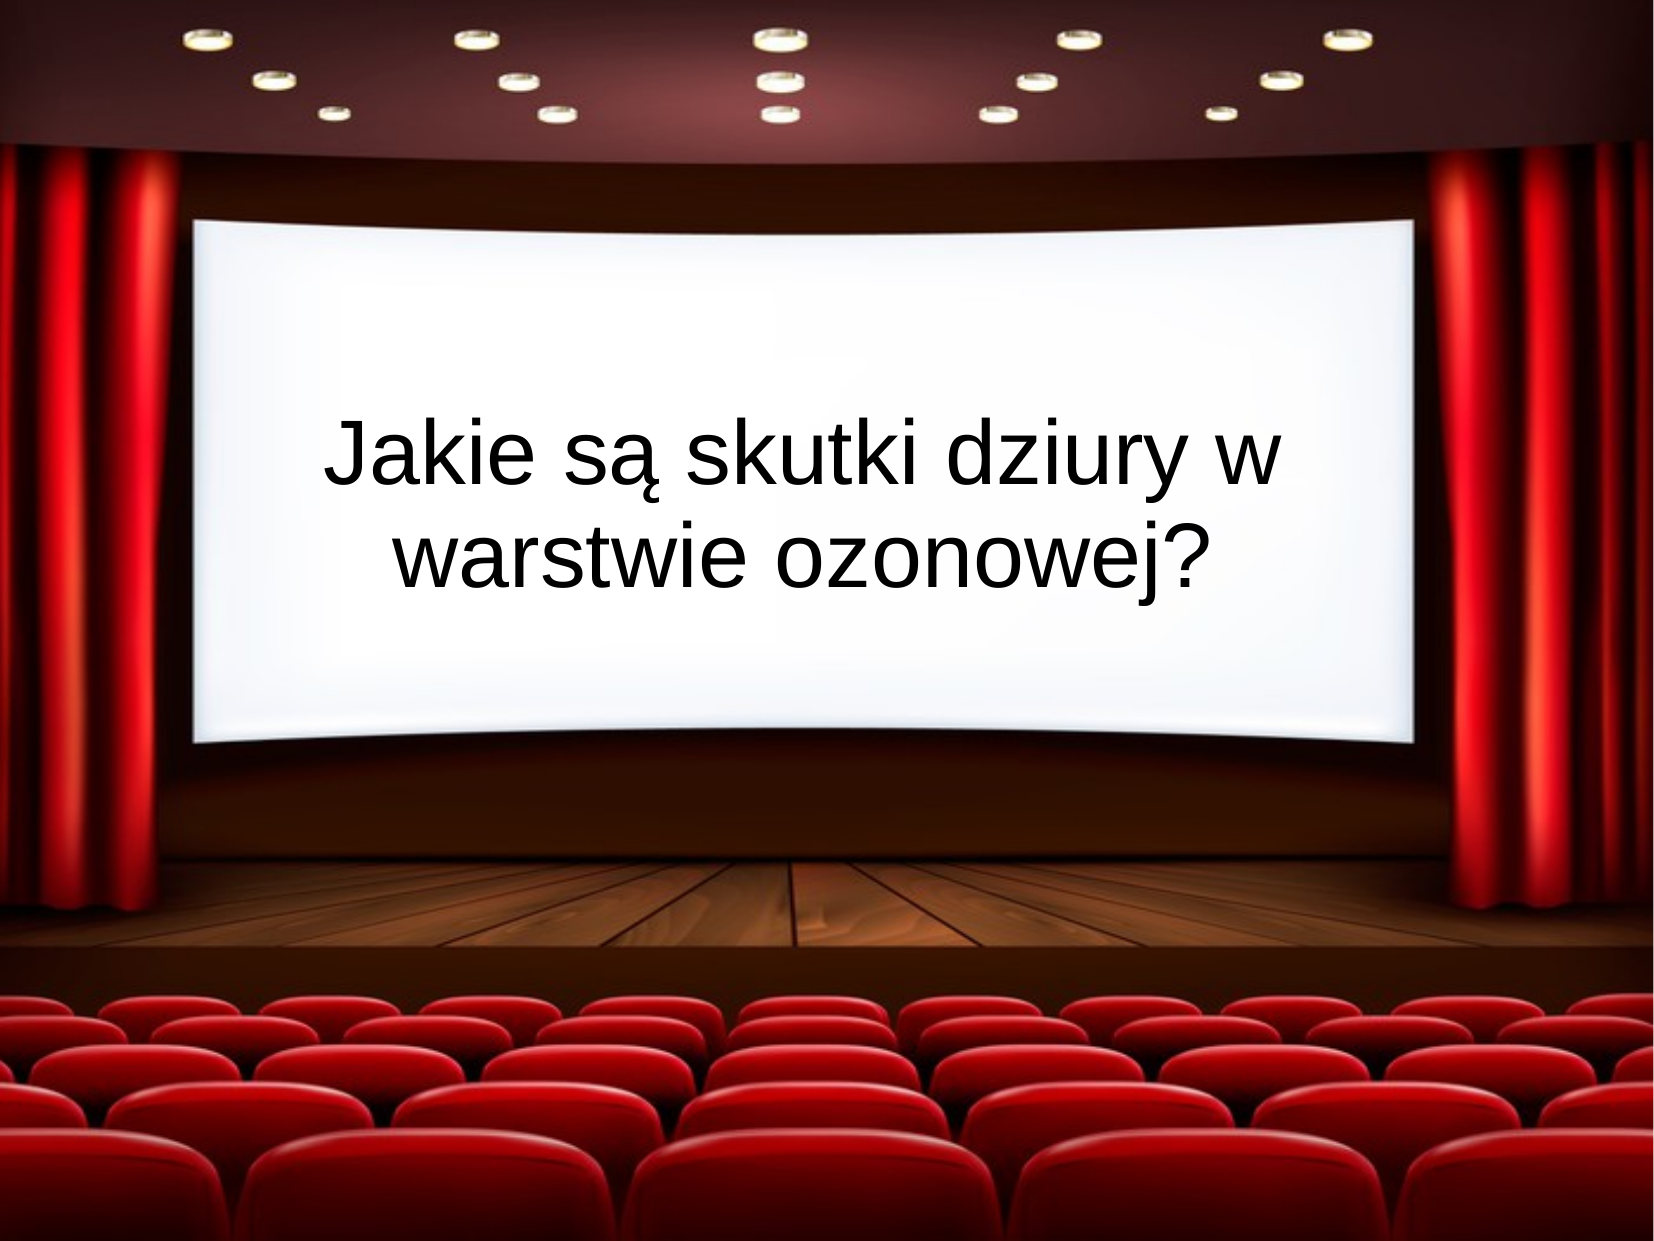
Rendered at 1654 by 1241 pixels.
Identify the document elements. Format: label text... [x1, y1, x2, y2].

picture [0, 0, 1654, 1241]
title Jakie są skutki dziury w warstwie ozonowej? [200, 401, 1406, 607]
